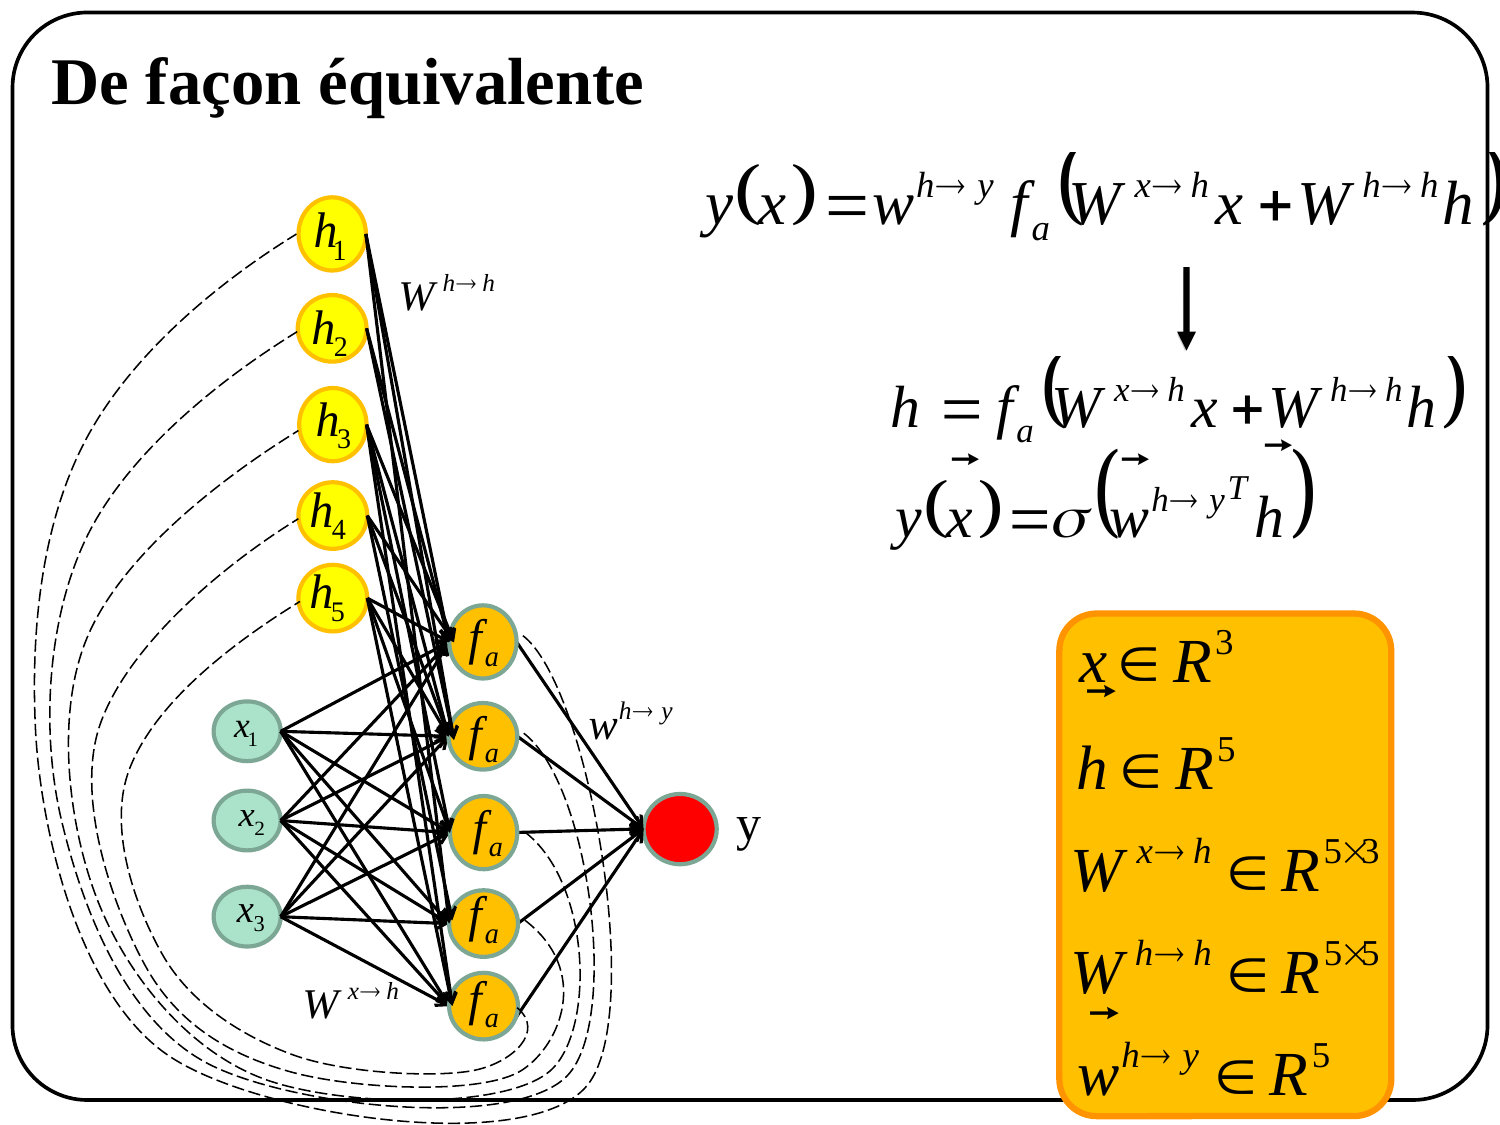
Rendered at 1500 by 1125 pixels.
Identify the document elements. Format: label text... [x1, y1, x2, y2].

picture [452, 604, 509, 680]
text_box [213, 706, 281, 762]
picture [1066, 614, 1394, 1111]
chart [228, 702, 266, 754]
picture [304, 295, 357, 365]
text_box [511, 986, 518, 1027]
chart [303, 560, 358, 636]
chart [454, 702, 513, 778]
chart [509, 604, 513, 680]
text_box [358, 210, 366, 258]
picture [689, 152, 1500, 257]
chart [882, 358, 1468, 567]
text_box [644, 793, 717, 865]
chart [301, 974, 410, 1033]
picture [227, 702, 263, 753]
text_box [360, 308, 367, 348]
text_box [274, 898, 281, 935]
text_box [513, 720, 518, 753]
text_box [272, 800, 281, 841]
picture [452, 702, 509, 776]
text_box y [721, 782, 777, 858]
picture [456, 795, 513, 869]
text_box [358, 492, 368, 539]
picture [452, 881, 509, 957]
text_box [513, 625, 517, 659]
picture [300, 972, 409, 1030]
chart [452, 968, 511, 1044]
chart [307, 198, 358, 270]
picture [302, 477, 355, 548]
picture [452, 966, 509, 1040]
picture [231, 791, 271, 844]
chart [1067, 616, 1395, 1114]
text_box De façon équivalente [36, 30, 661, 126]
picture [395, 264, 505, 321]
chart [305, 296, 360, 367]
picture [229, 883, 271, 942]
text_box [448, 736, 452, 751]
chart [231, 792, 272, 846]
chart [308, 387, 363, 463]
picture [881, 356, 1465, 565]
picture [302, 560, 355, 634]
text_box [213, 794, 265, 851]
text_box [1059, 629, 1066, 1101]
text_box [213, 891, 265, 947]
picture [308, 387, 361, 461]
text_box [511, 903, 518, 944]
chart [396, 265, 506, 324]
text_box [297, 309, 304, 348]
chart [452, 882, 511, 958]
picture [306, 197, 355, 269]
text_box [298, 210, 306, 257]
text_box [298, 583, 302, 613]
text_box [358, 575, 368, 621]
text_box [449, 811, 456, 854]
text_box [363, 408, 367, 441]
chart [456, 796, 515, 871]
text_box [299, 400, 308, 450]
text_box [298, 500, 302, 531]
picture [581, 691, 684, 751]
